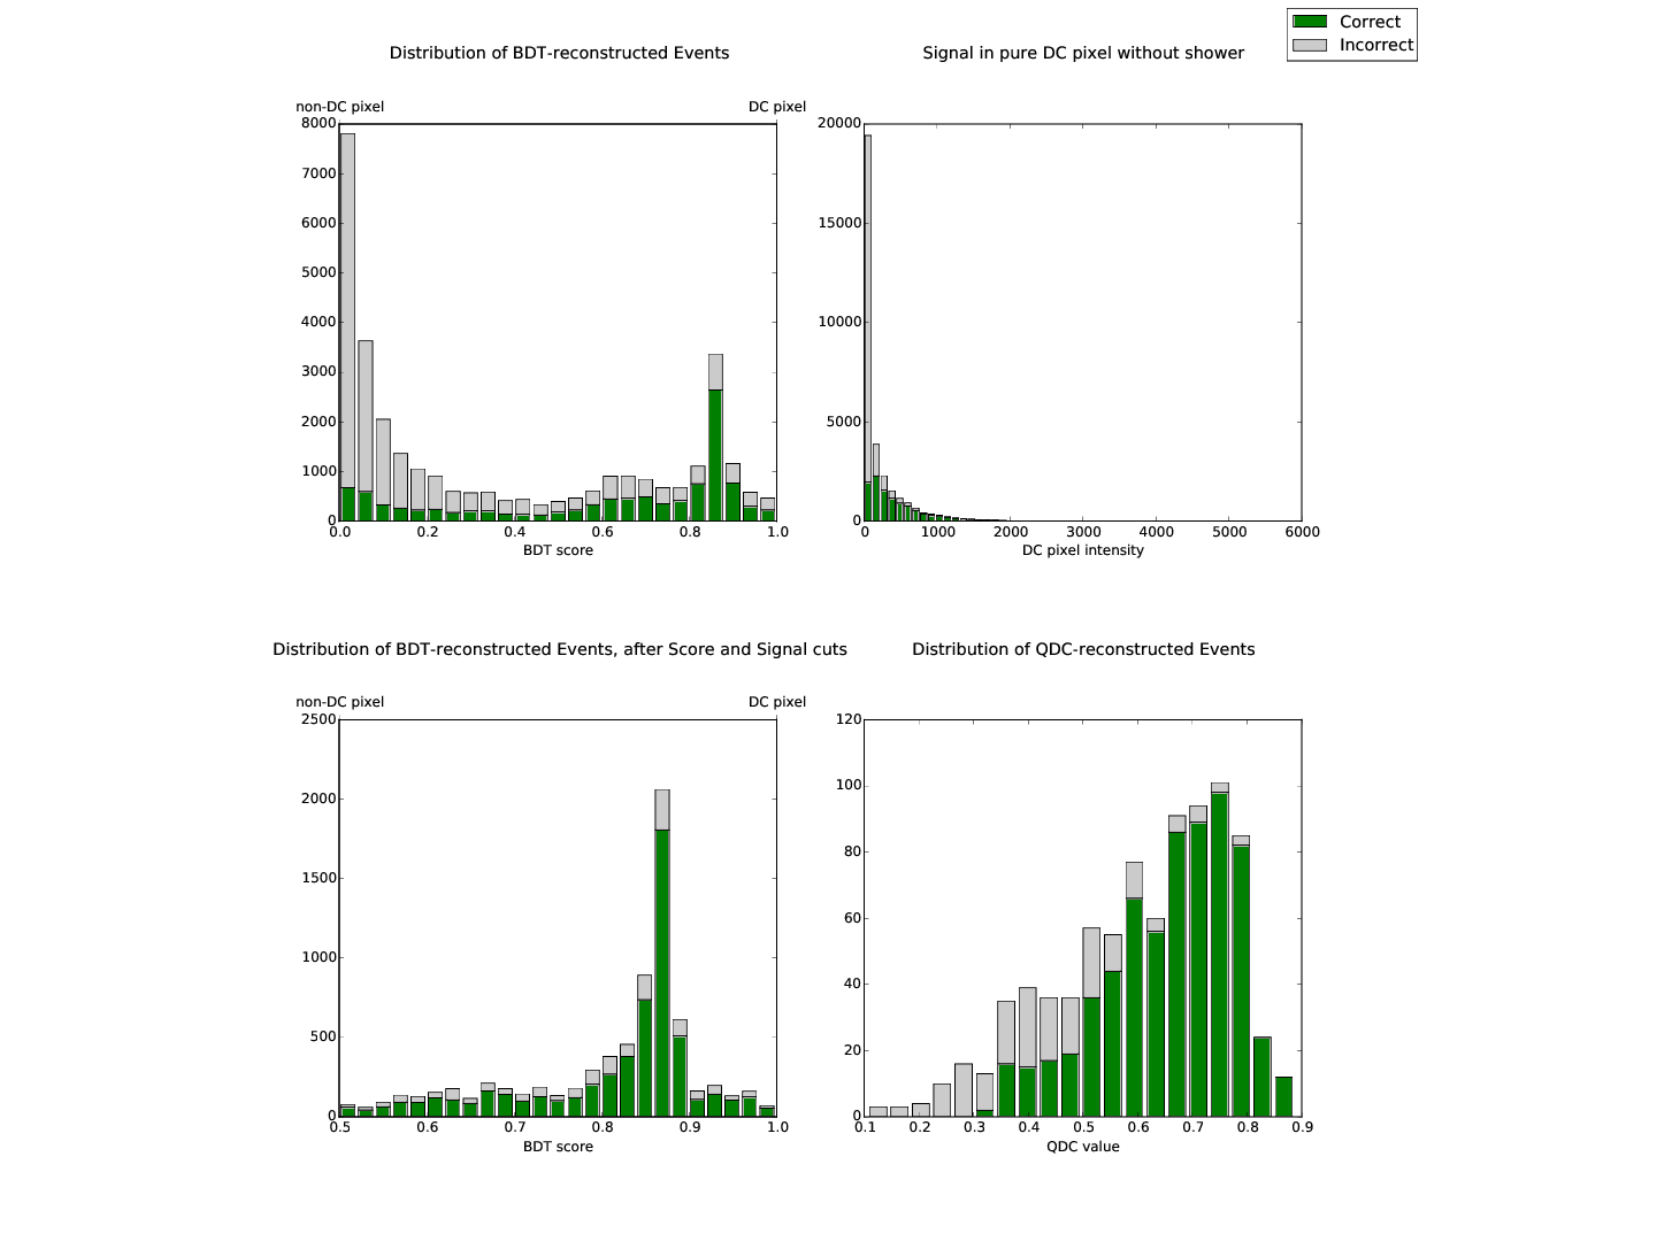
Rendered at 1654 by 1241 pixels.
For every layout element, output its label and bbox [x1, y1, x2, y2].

picture [184, 0, 1426, 1241]
